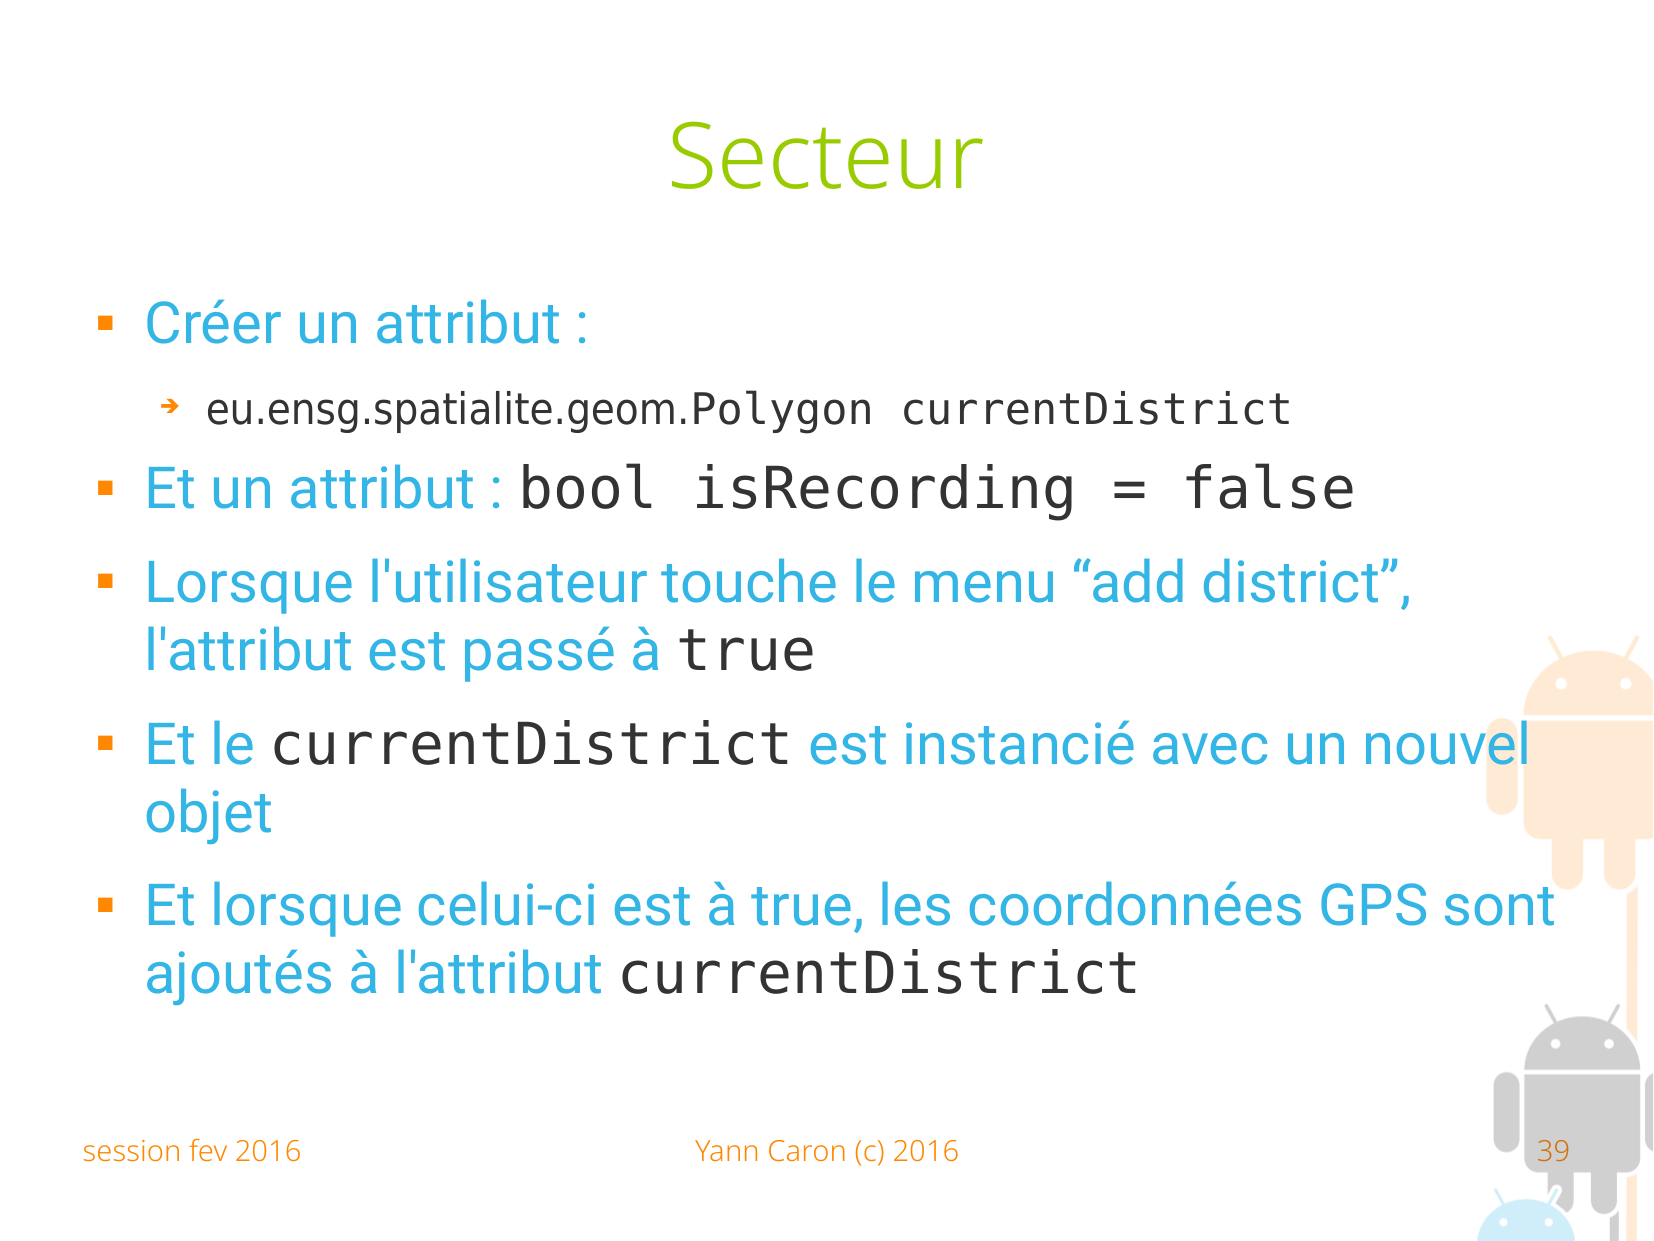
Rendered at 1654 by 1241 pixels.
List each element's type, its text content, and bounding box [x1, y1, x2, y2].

title Secteur [82, 49, 1571, 257]
picture [240, 423, 1654, 1241]
list Créer un attribut : eu.ensg.spatialite.geom.Polygon currentDistrict Et un attribut : bool isRecording = false Lorsque l'utilisateur touche le menu “add district”, l'attribut est passé à true Et le currentDistrict est instancié avec un nouvel objet Et lorsque celui-ci est à true, les coordonnées GPS sont ajoutés à l'attribut currentDistrict [82, 290, 1571, 1010]
